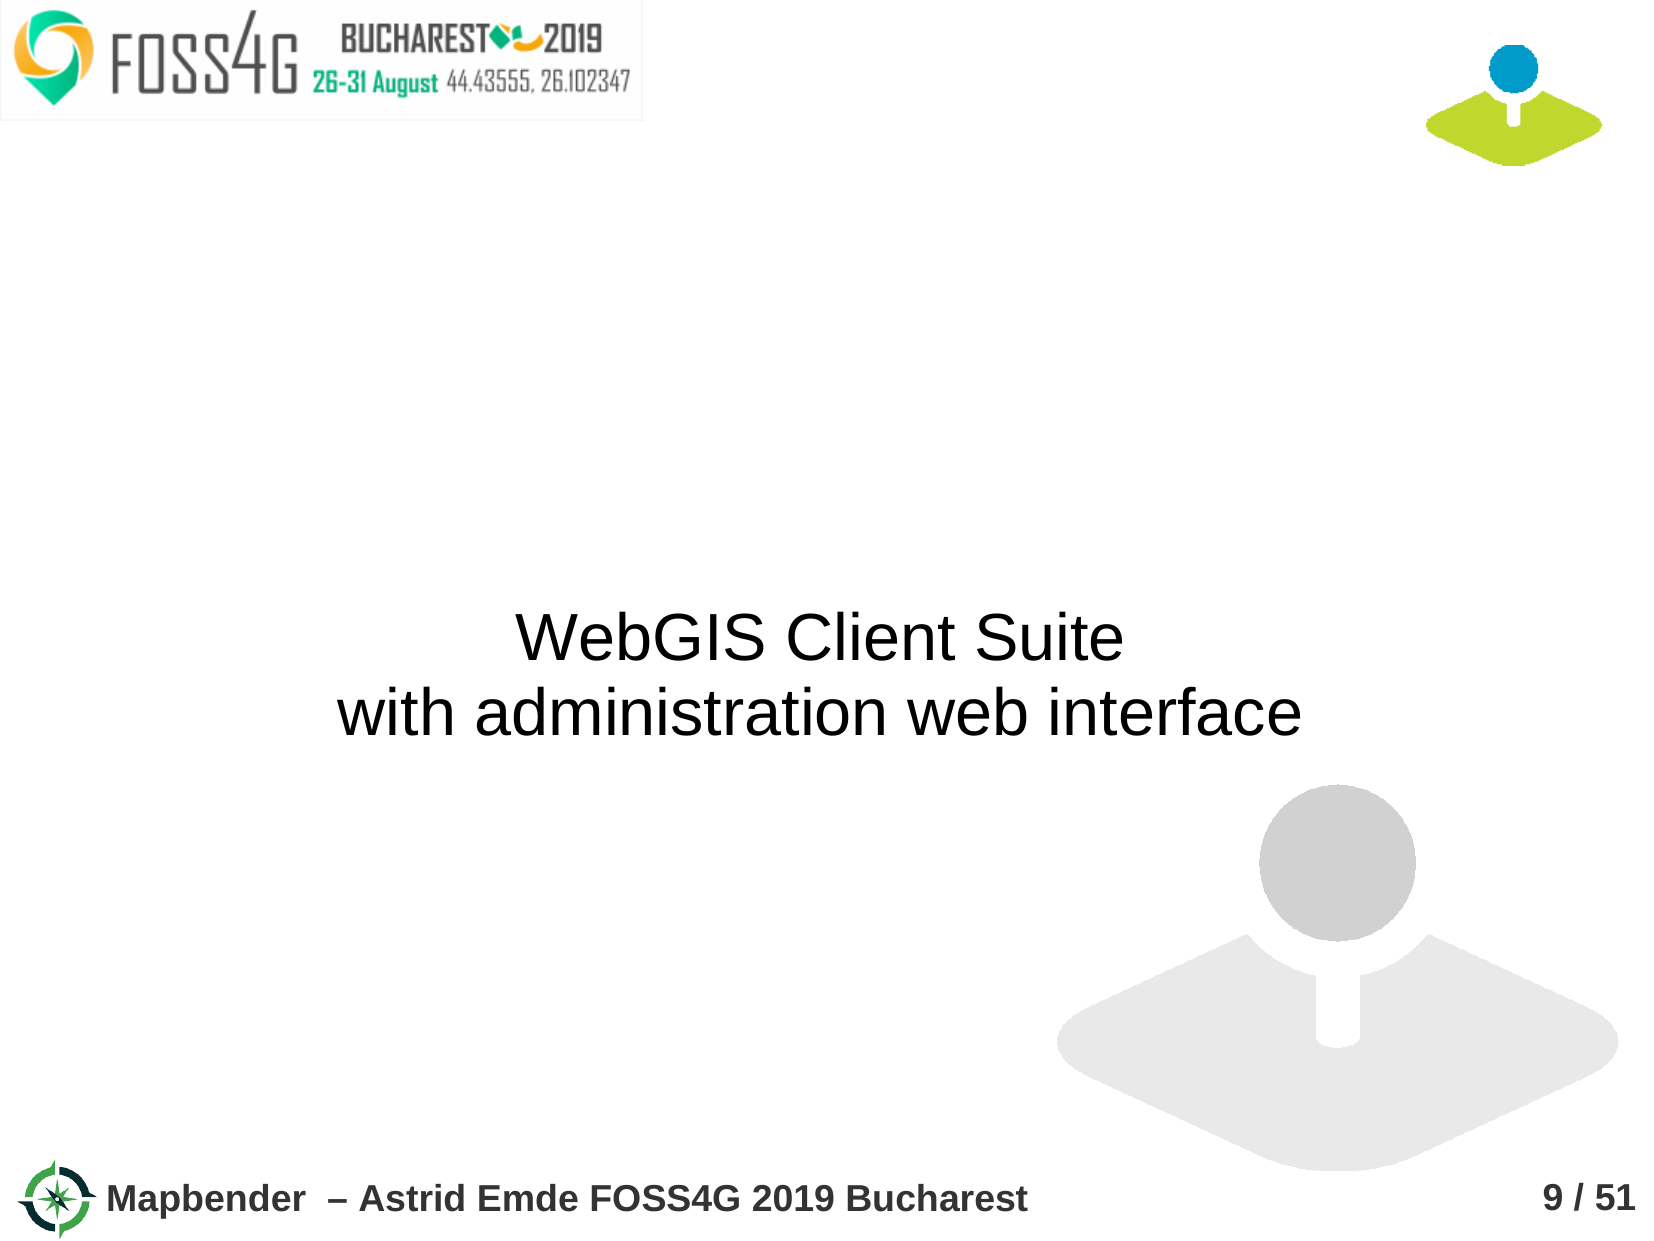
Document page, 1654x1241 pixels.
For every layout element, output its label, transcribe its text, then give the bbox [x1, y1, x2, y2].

picture [16, 1158, 98, 1240]
picture [0, 0, 643, 121]
picture [1426, 45, 1604, 166]
subtitle WebGIS Client Suite with administration web interface [76, 177, 1565, 1173]
